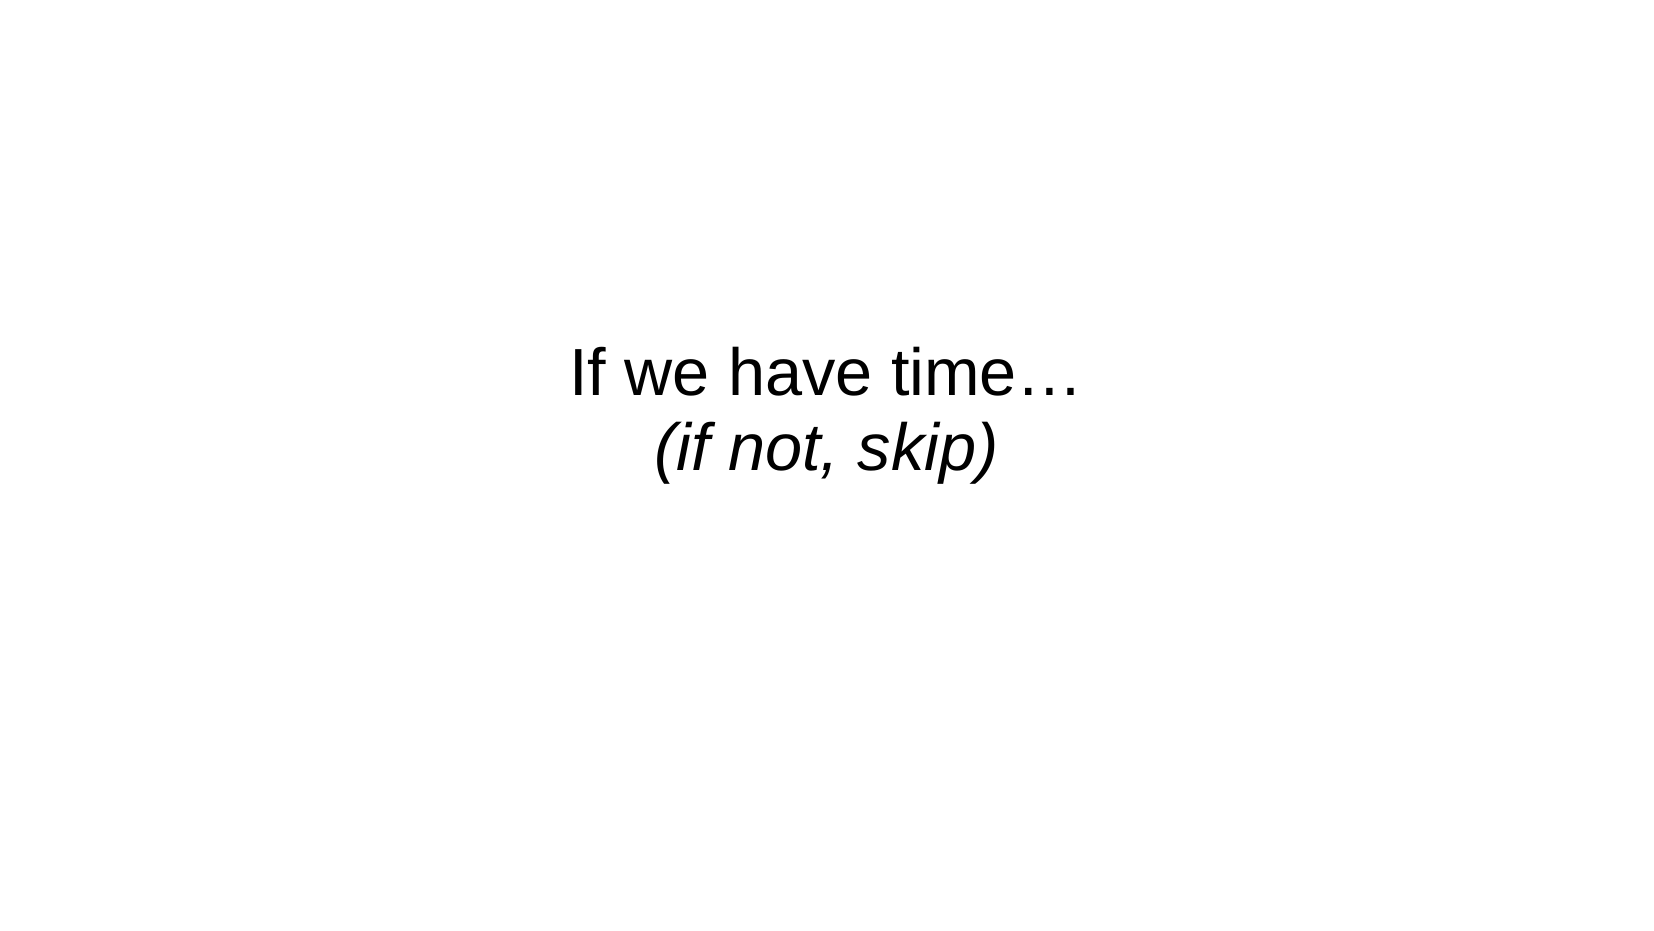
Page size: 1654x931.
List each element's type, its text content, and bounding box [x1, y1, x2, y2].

title If we have time… (if not, skip) [82, 332, 1571, 488]
